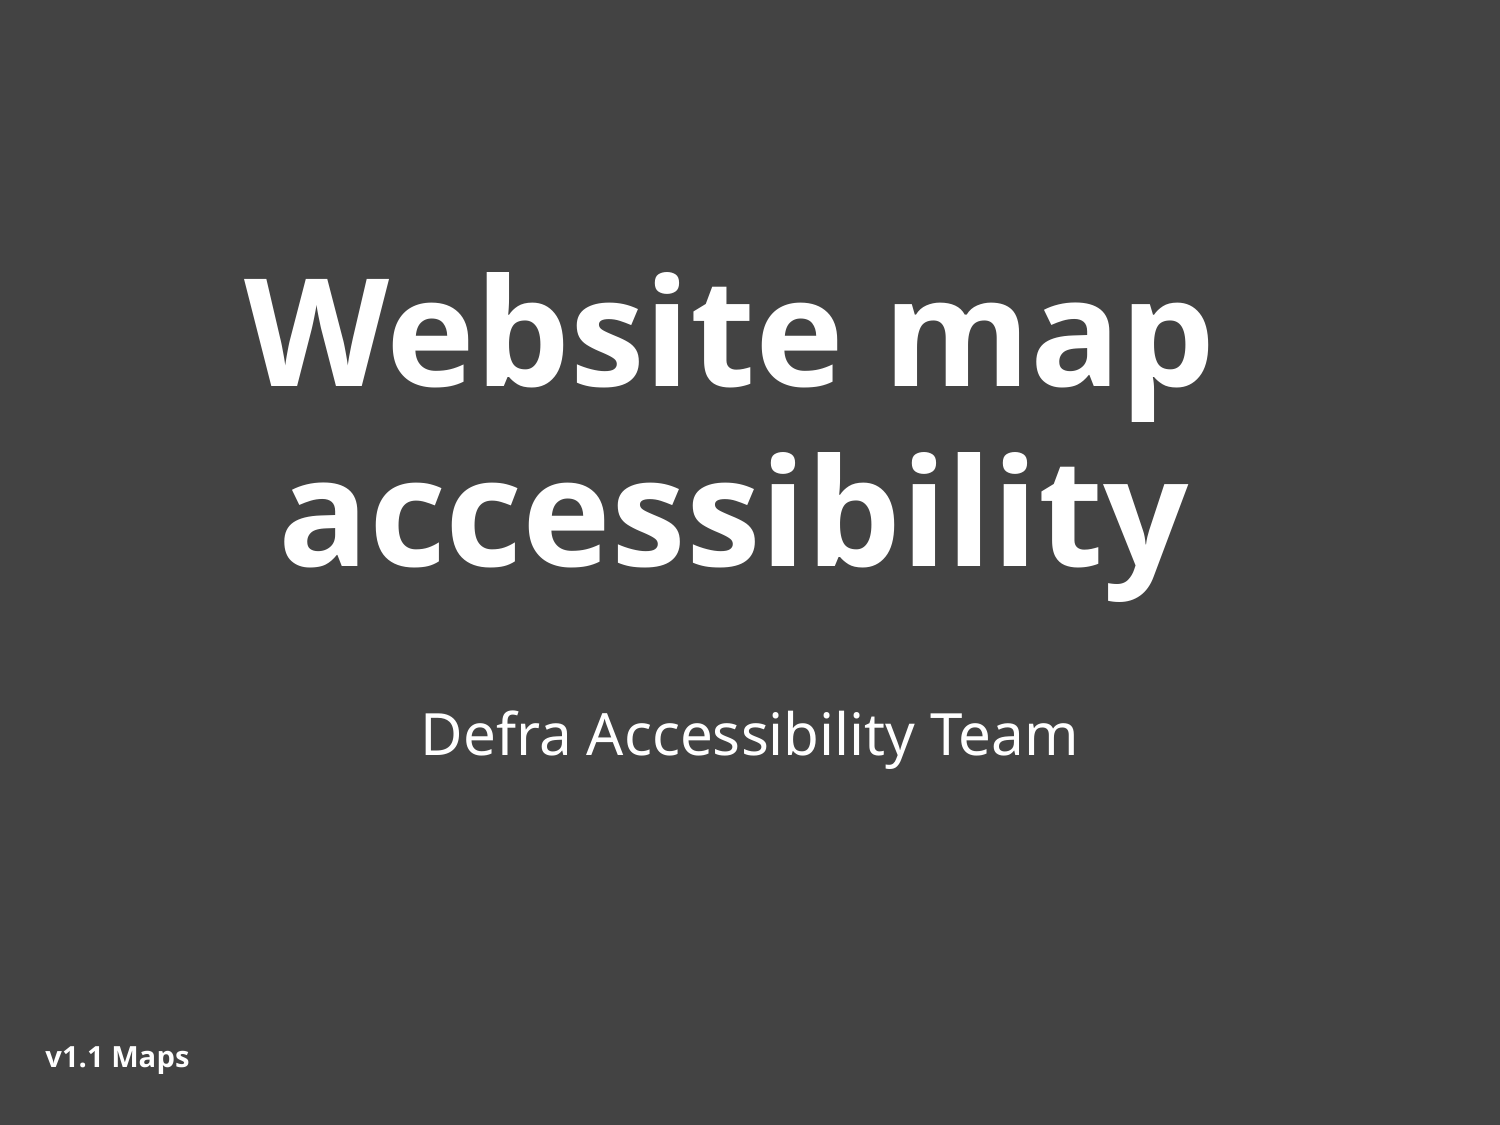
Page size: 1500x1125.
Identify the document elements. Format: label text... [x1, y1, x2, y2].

list v1.1 Maps [30, 1024, 268, 1087]
title Website map accessibility [0, 162, 1500, 612]
subtitle Defra Accessibility Team [51, 682, 1449, 856]
